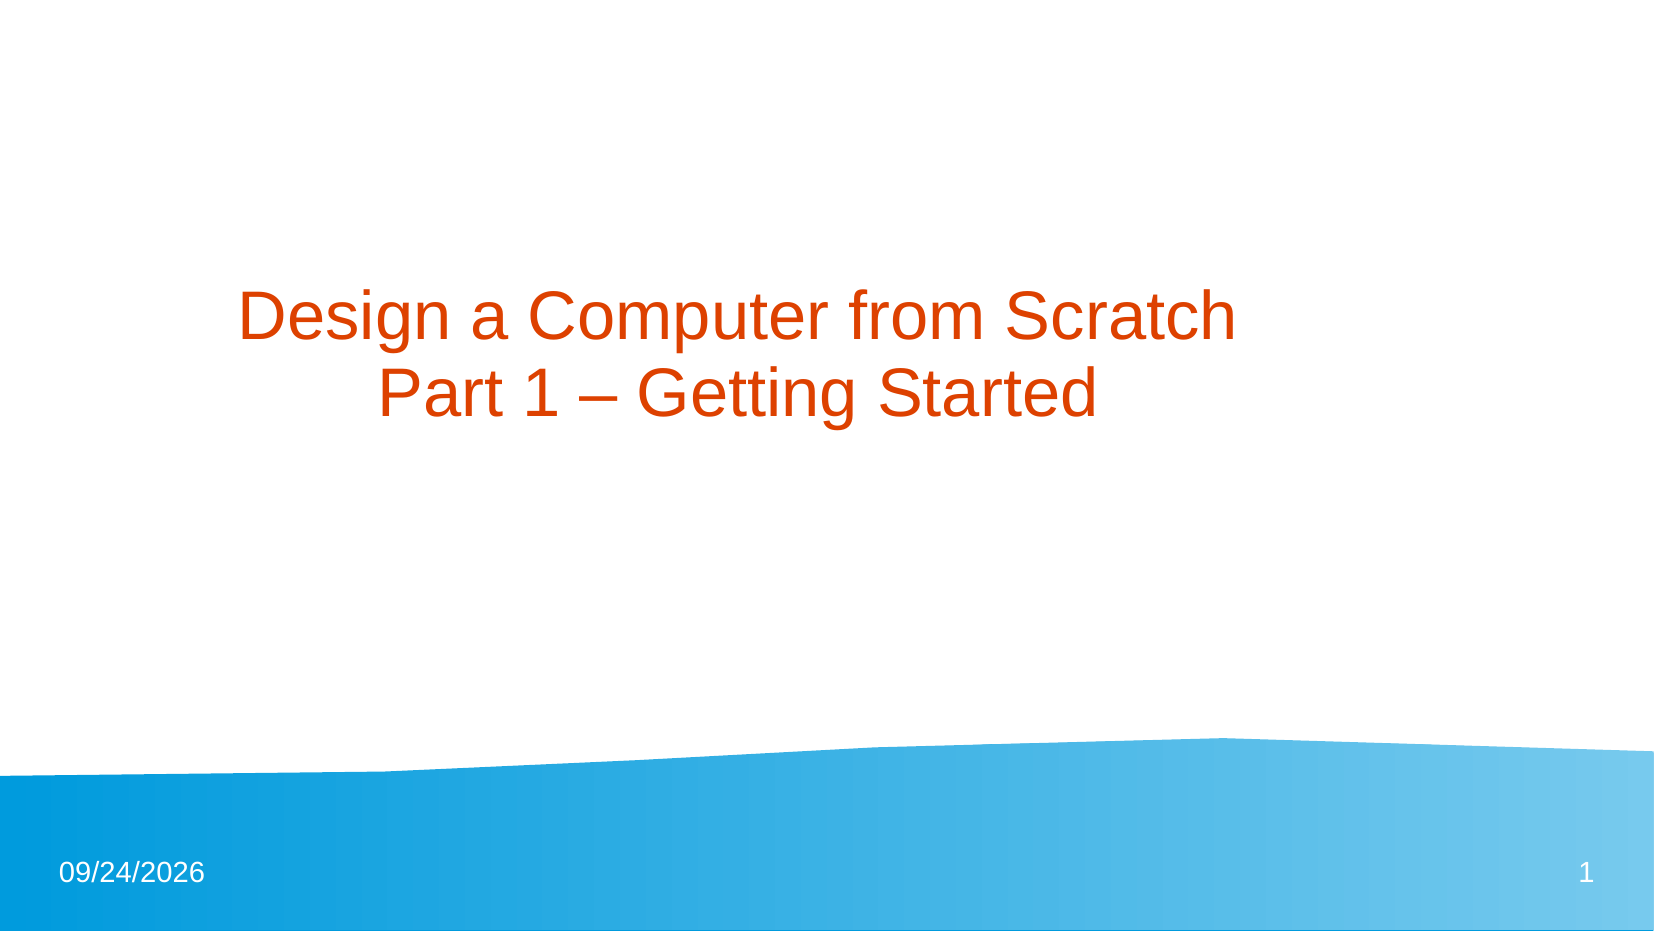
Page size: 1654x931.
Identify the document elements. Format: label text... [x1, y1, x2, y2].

title Design a Computer from Scratch Part 1 – Getting Started [0, 265, 1477, 443]
